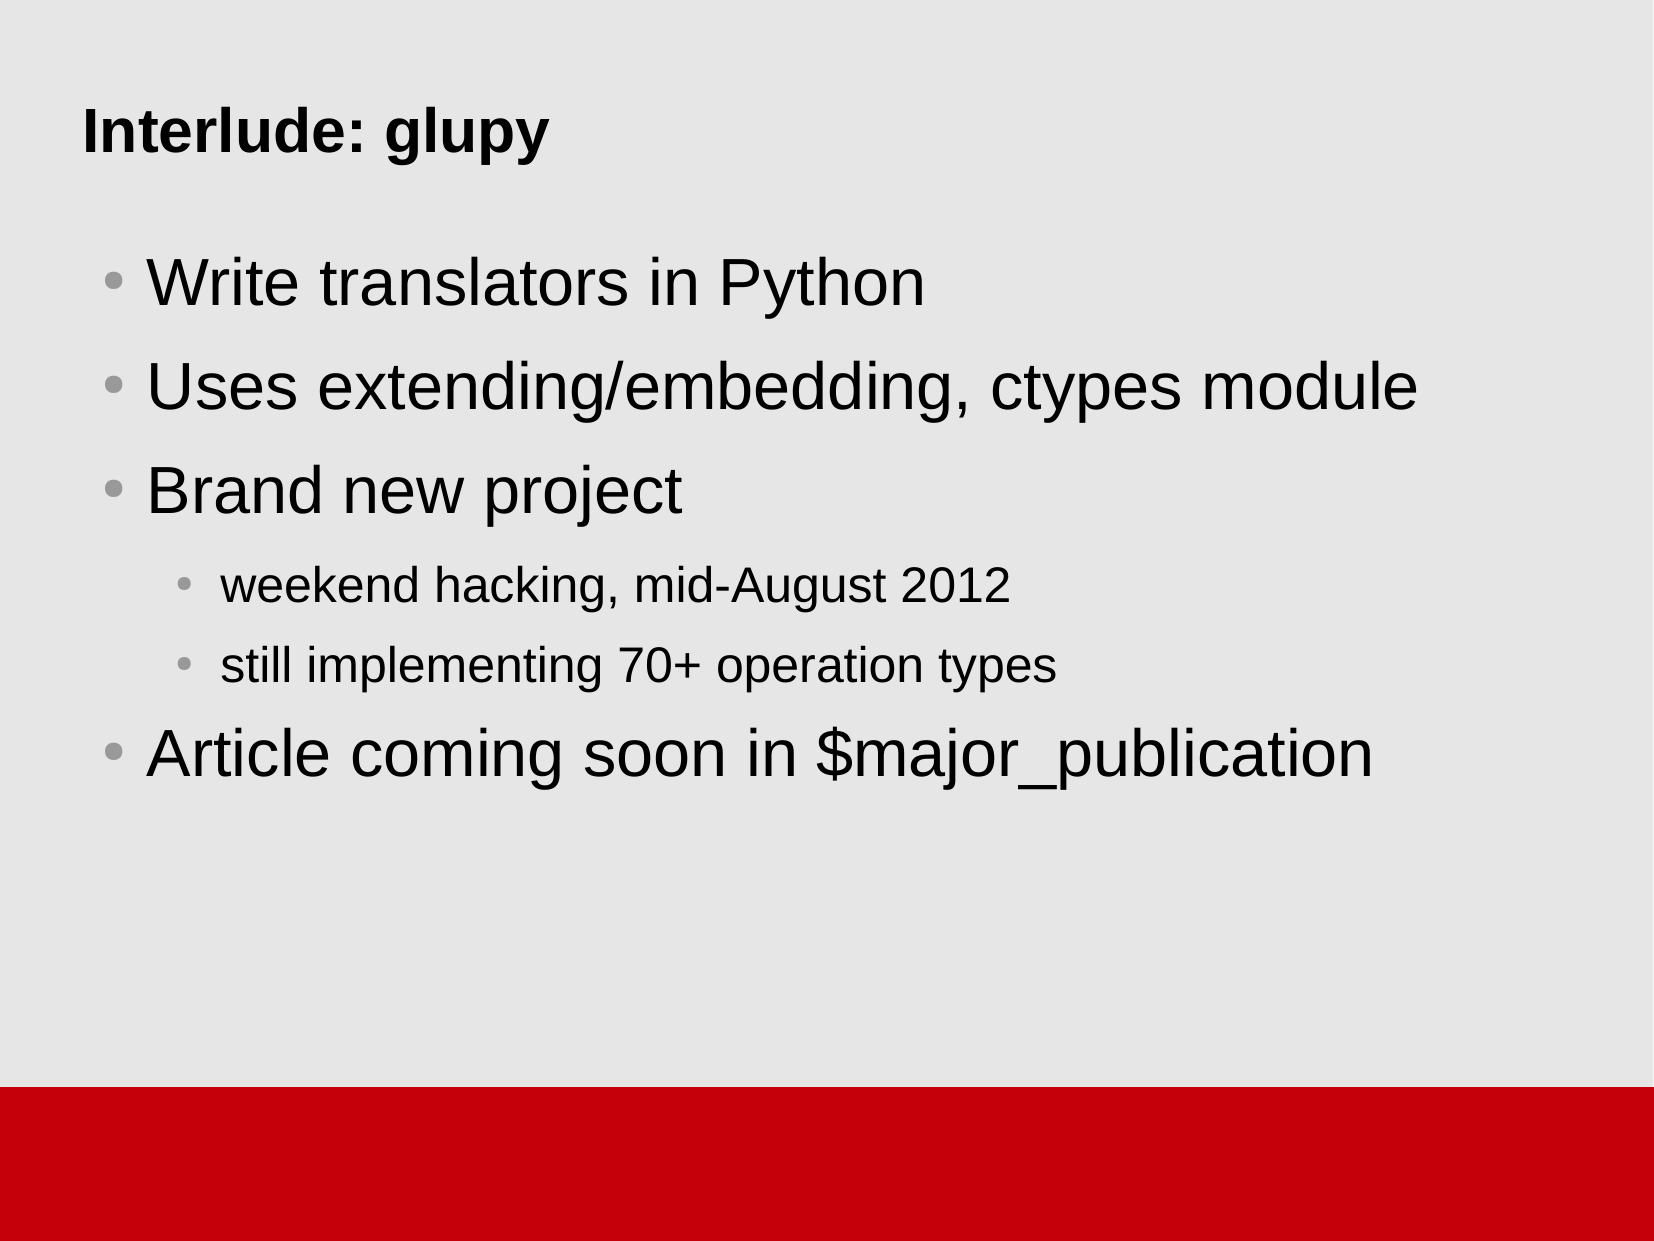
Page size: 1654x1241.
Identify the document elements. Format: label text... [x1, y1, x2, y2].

list Write translators in Python Uses extending/embedding, ctypes module Brand new project weekend hacking, mid-August 2012 still implementing 70+ operation types Article coming soon in $major_publication [86, 244, 1576, 1039]
title Interlude: glupy [82, 37, 1571, 226]
